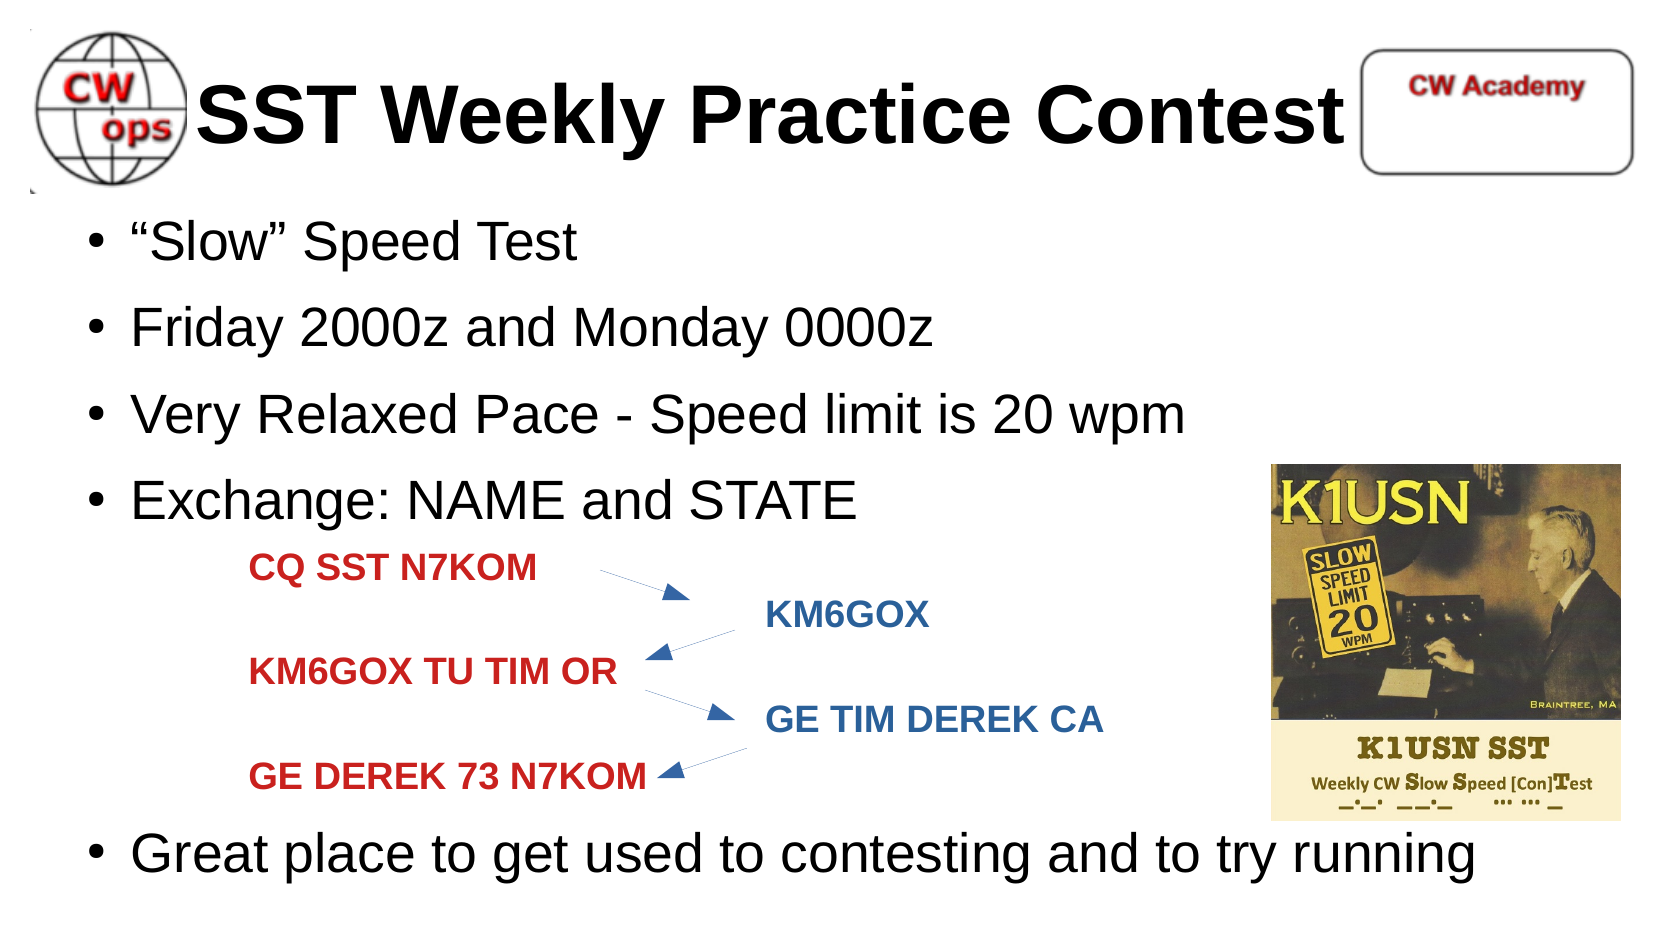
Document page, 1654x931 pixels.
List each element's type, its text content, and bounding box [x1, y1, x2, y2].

picture [30, 29, 187, 37]
picture [1271, 464, 1621, 821]
title SST Weekly Practice Contest [26, 37, 1516, 193]
list “Slow” Speed Test Friday 2000z and Monday 0000z Very Relaxed Pace - Speed limit is 20 wpm Exchange: NAME and STATE CQ SST N7KOM KM6GOX KM6GOX TU TIM OR GE TIM DEREK CA GE DEREK 73 N7KOM Great place to get used to contesting and to try running [71, 210, 1561, 901]
picture [1516, 37, 1640, 186]
